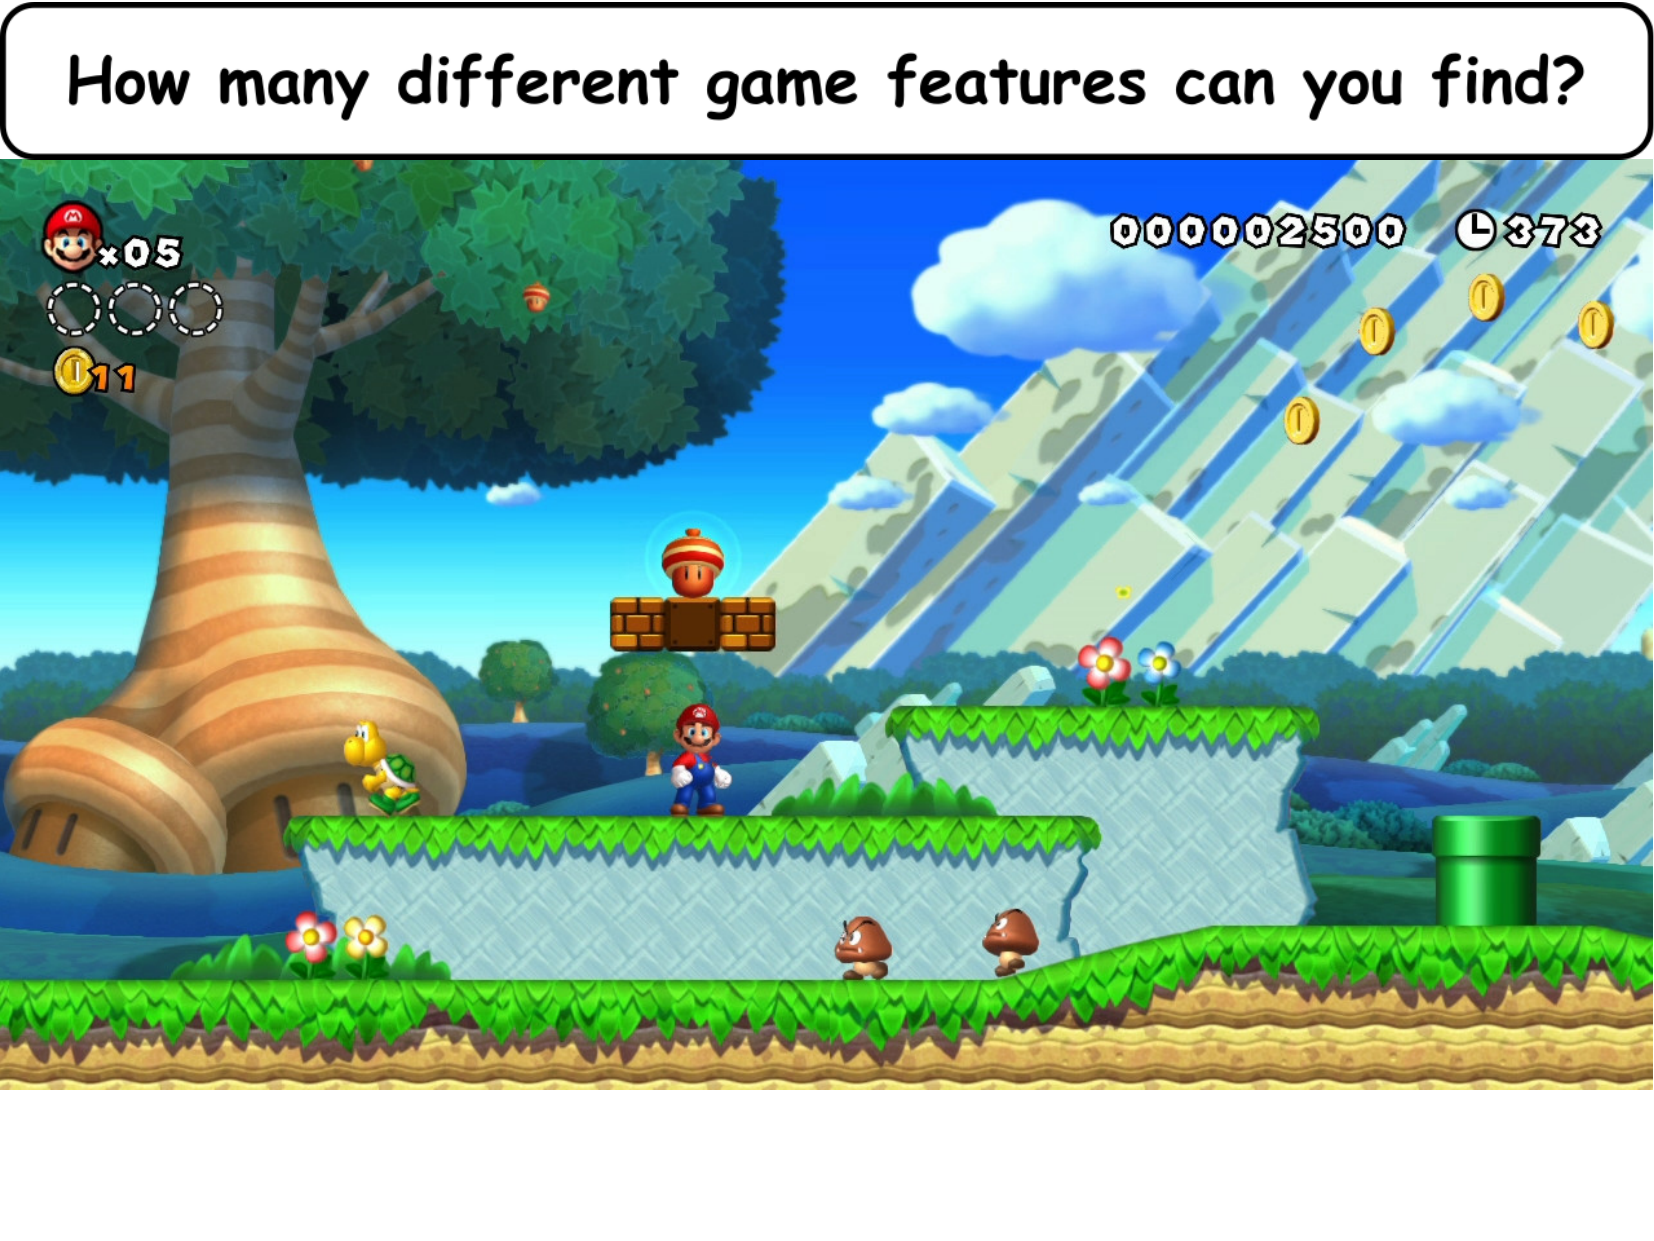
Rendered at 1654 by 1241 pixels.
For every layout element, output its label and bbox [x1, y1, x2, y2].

picture [0, 2, 1654, 1091]
